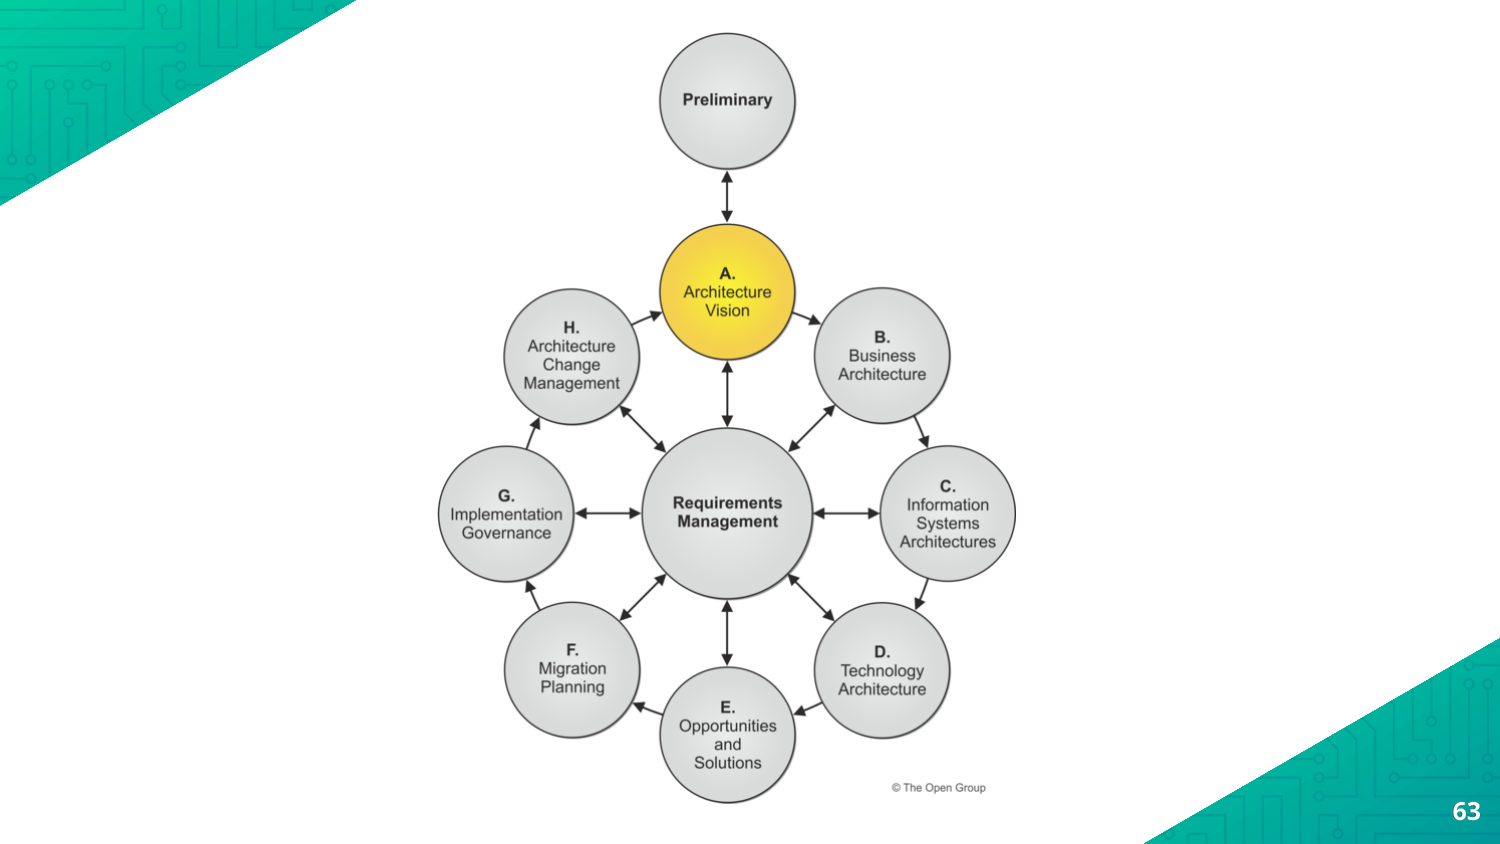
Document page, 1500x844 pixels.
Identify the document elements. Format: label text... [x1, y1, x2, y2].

picture [437, 32, 1016, 804]
slide_number <numéro> [1391, 779, 1482, 844]
